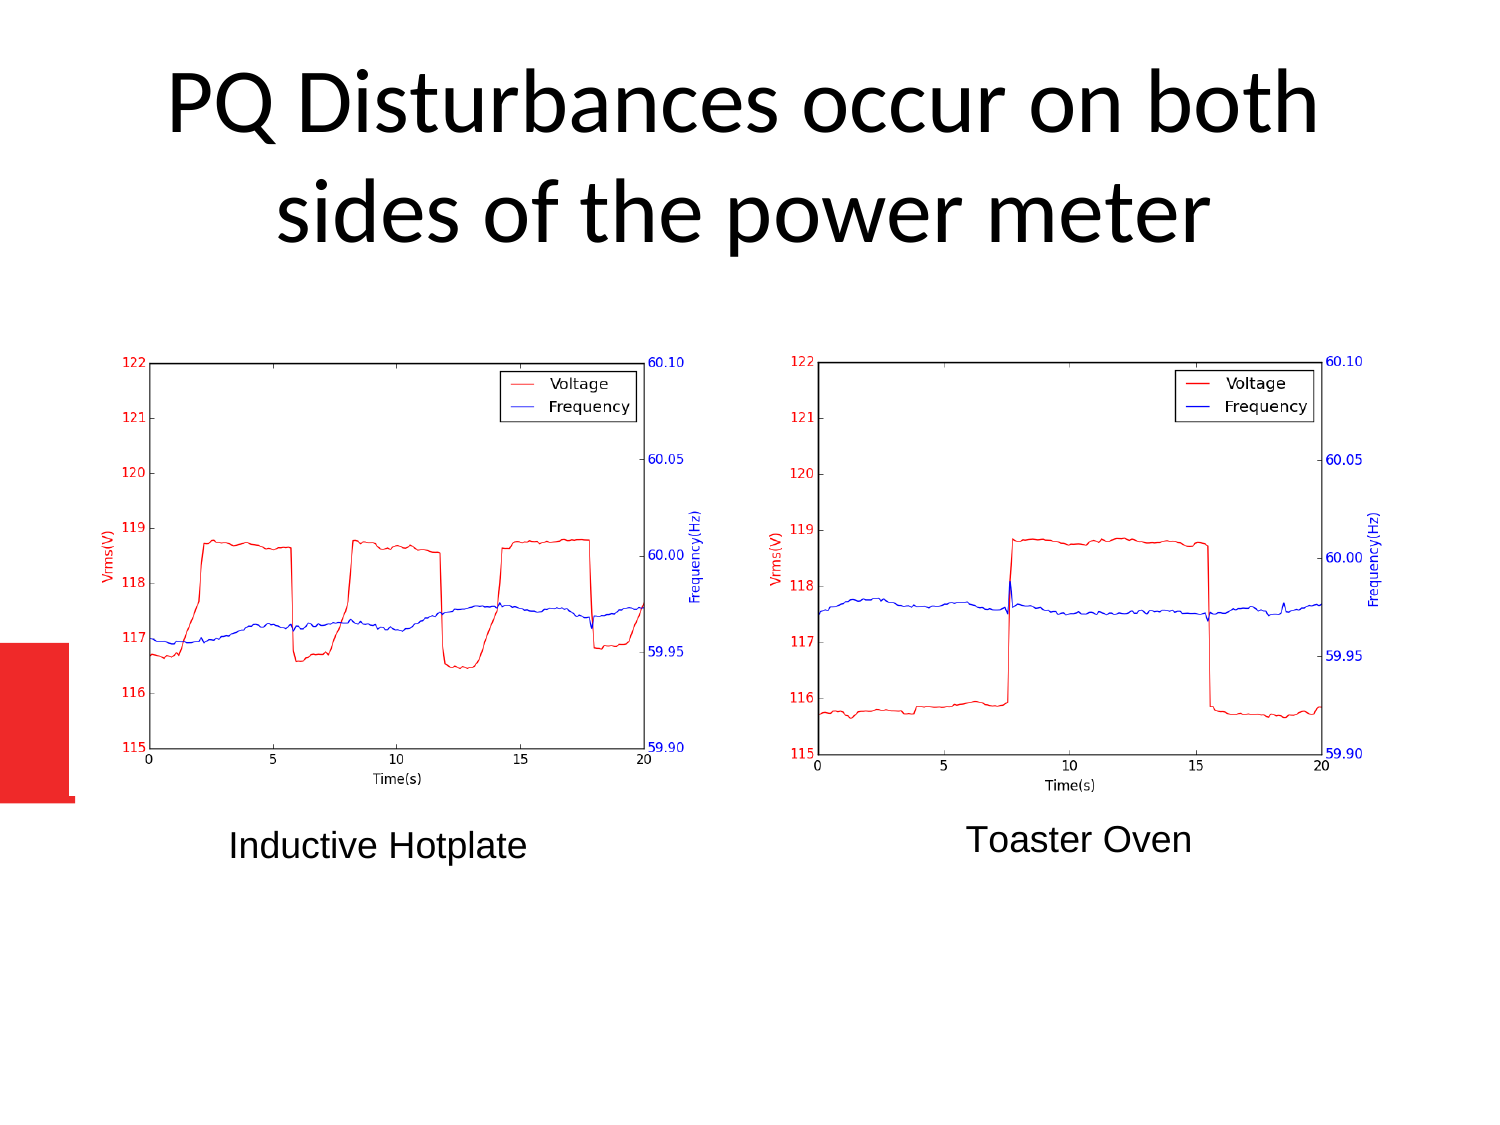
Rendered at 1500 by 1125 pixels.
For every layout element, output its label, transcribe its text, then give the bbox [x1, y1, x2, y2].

picture [736, 313, 1386, 803]
text_box Toaster Oven [947, 804, 1308, 872]
picture [69, 315, 707, 796]
text_box PQ Disturbances occur on both sides of the power meter [69, 57, 1420, 245]
text_box Inductive Hotplate [209, 809, 570, 878]
